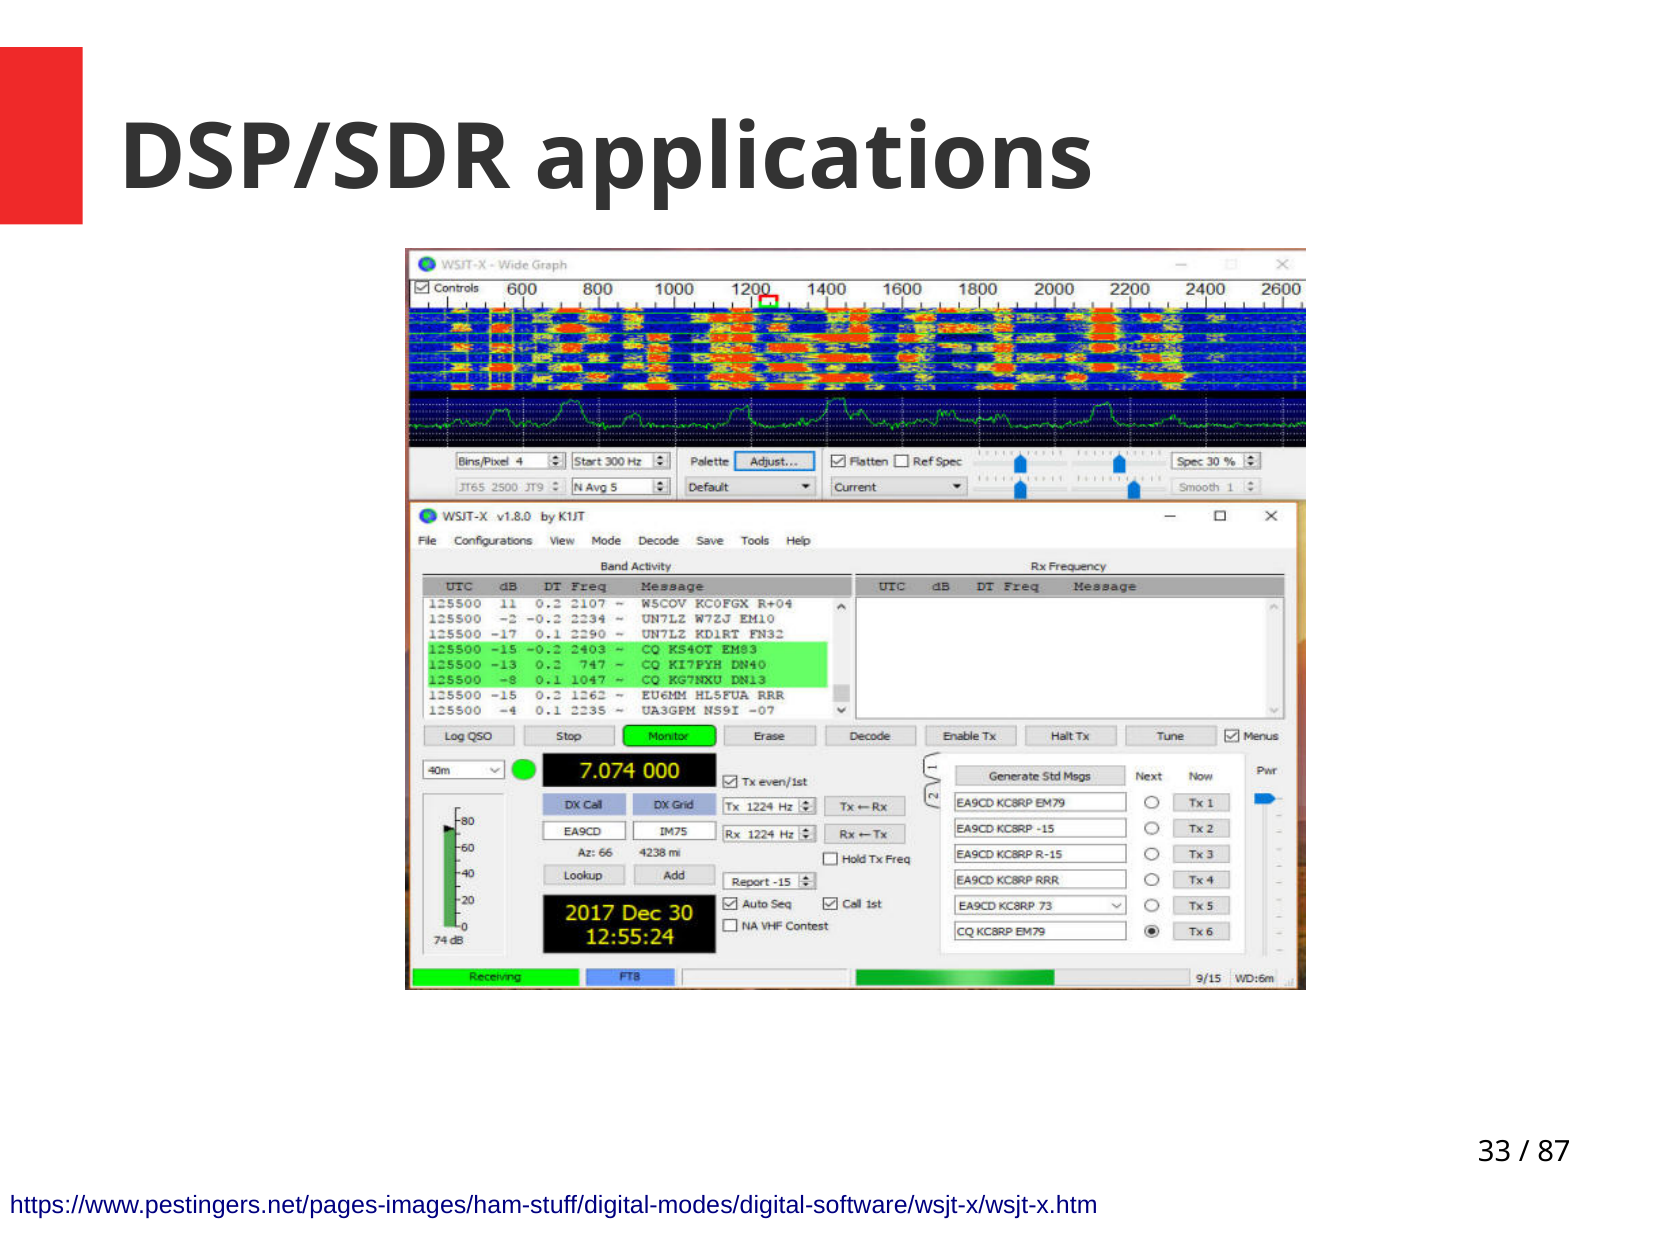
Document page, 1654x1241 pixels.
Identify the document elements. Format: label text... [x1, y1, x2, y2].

picture [405, 248, 1306, 991]
title DSP/SDR applications [118, 49, 1571, 257]
text_box https://www.pestingers.net/pages-images/ham-stuff/digital-modes/digital-software/wsjt-x/wsjt-x.htm [0, 1183, 1654, 1241]
